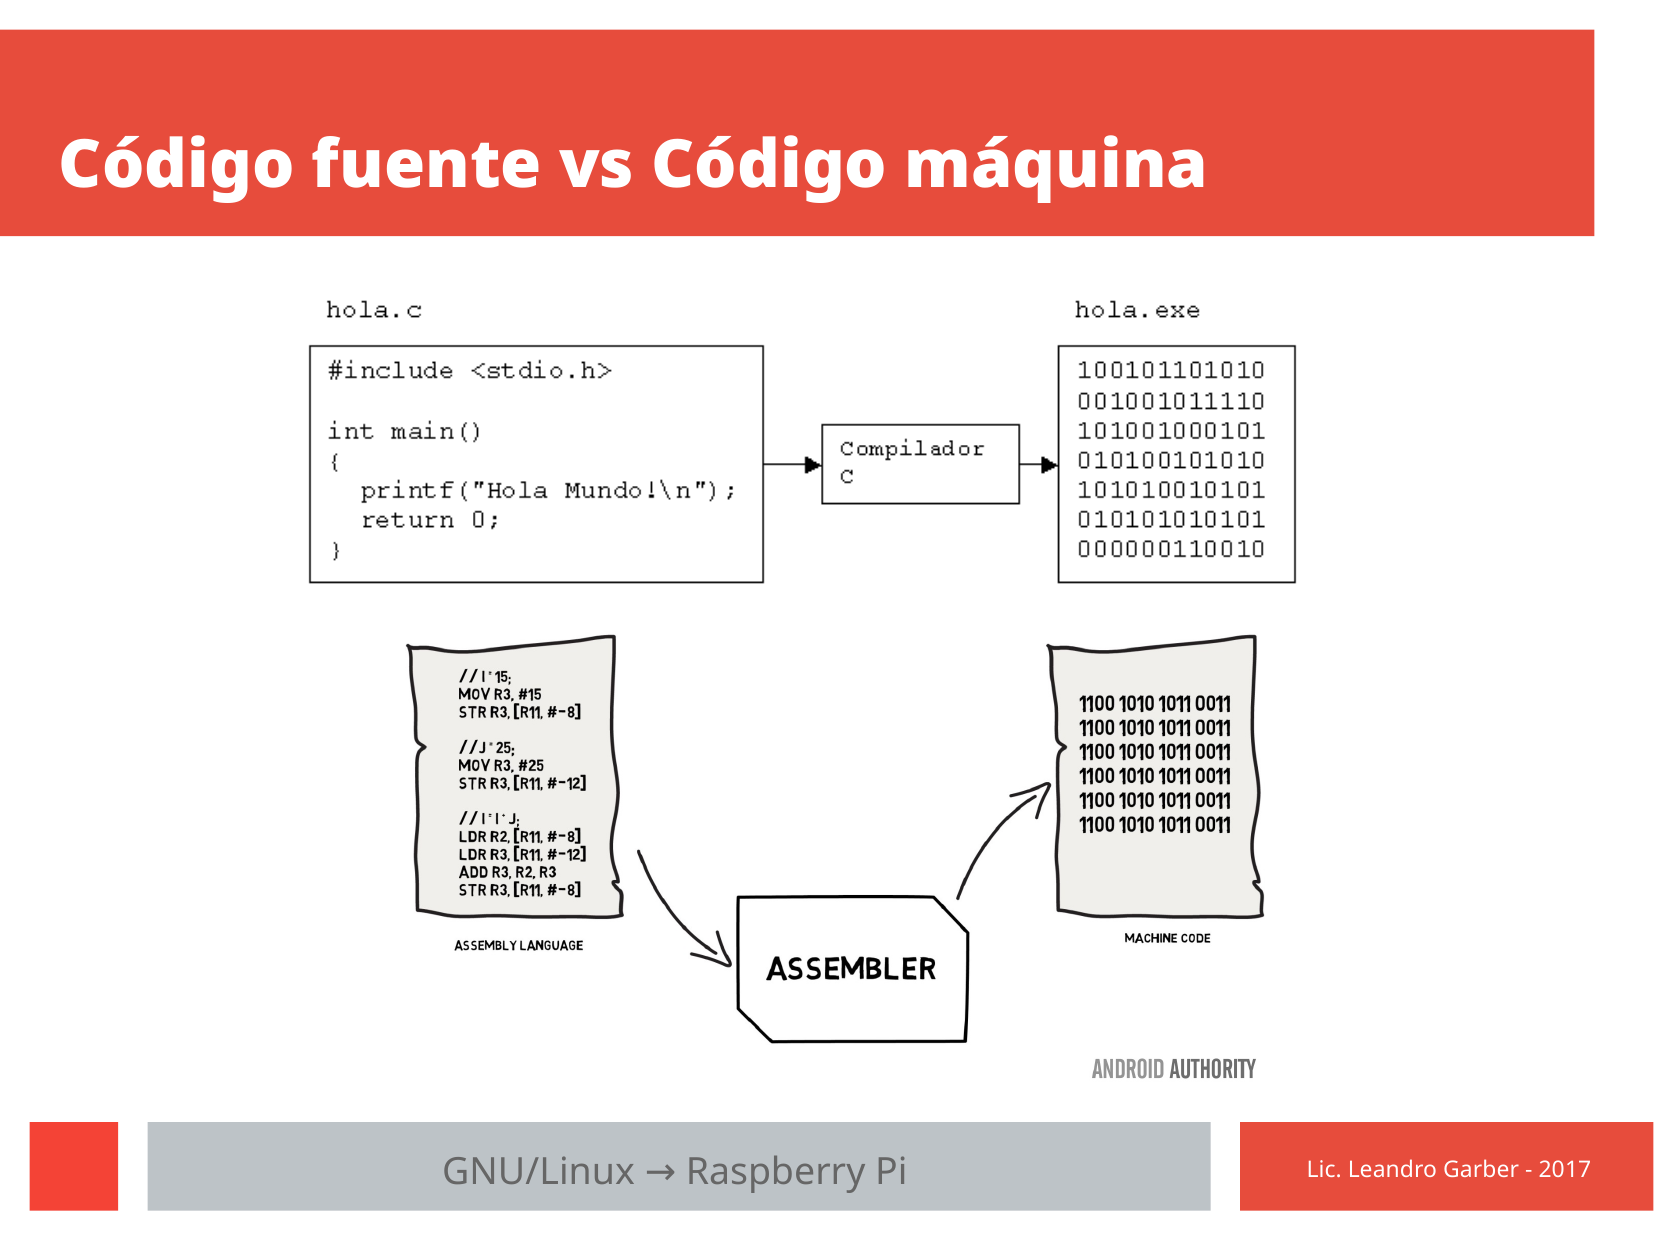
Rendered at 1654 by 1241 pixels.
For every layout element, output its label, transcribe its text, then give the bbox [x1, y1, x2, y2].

title Código fuente vs Código máquina [59, 59, 1595, 207]
text_box Lic. Leandro Garber - 2017 [1245, 1145, 1654, 1194]
picture [298, 293, 1306, 1087]
text_box GNU/Linux → Raspberry Pi [150, 1125, 1201, 1215]
